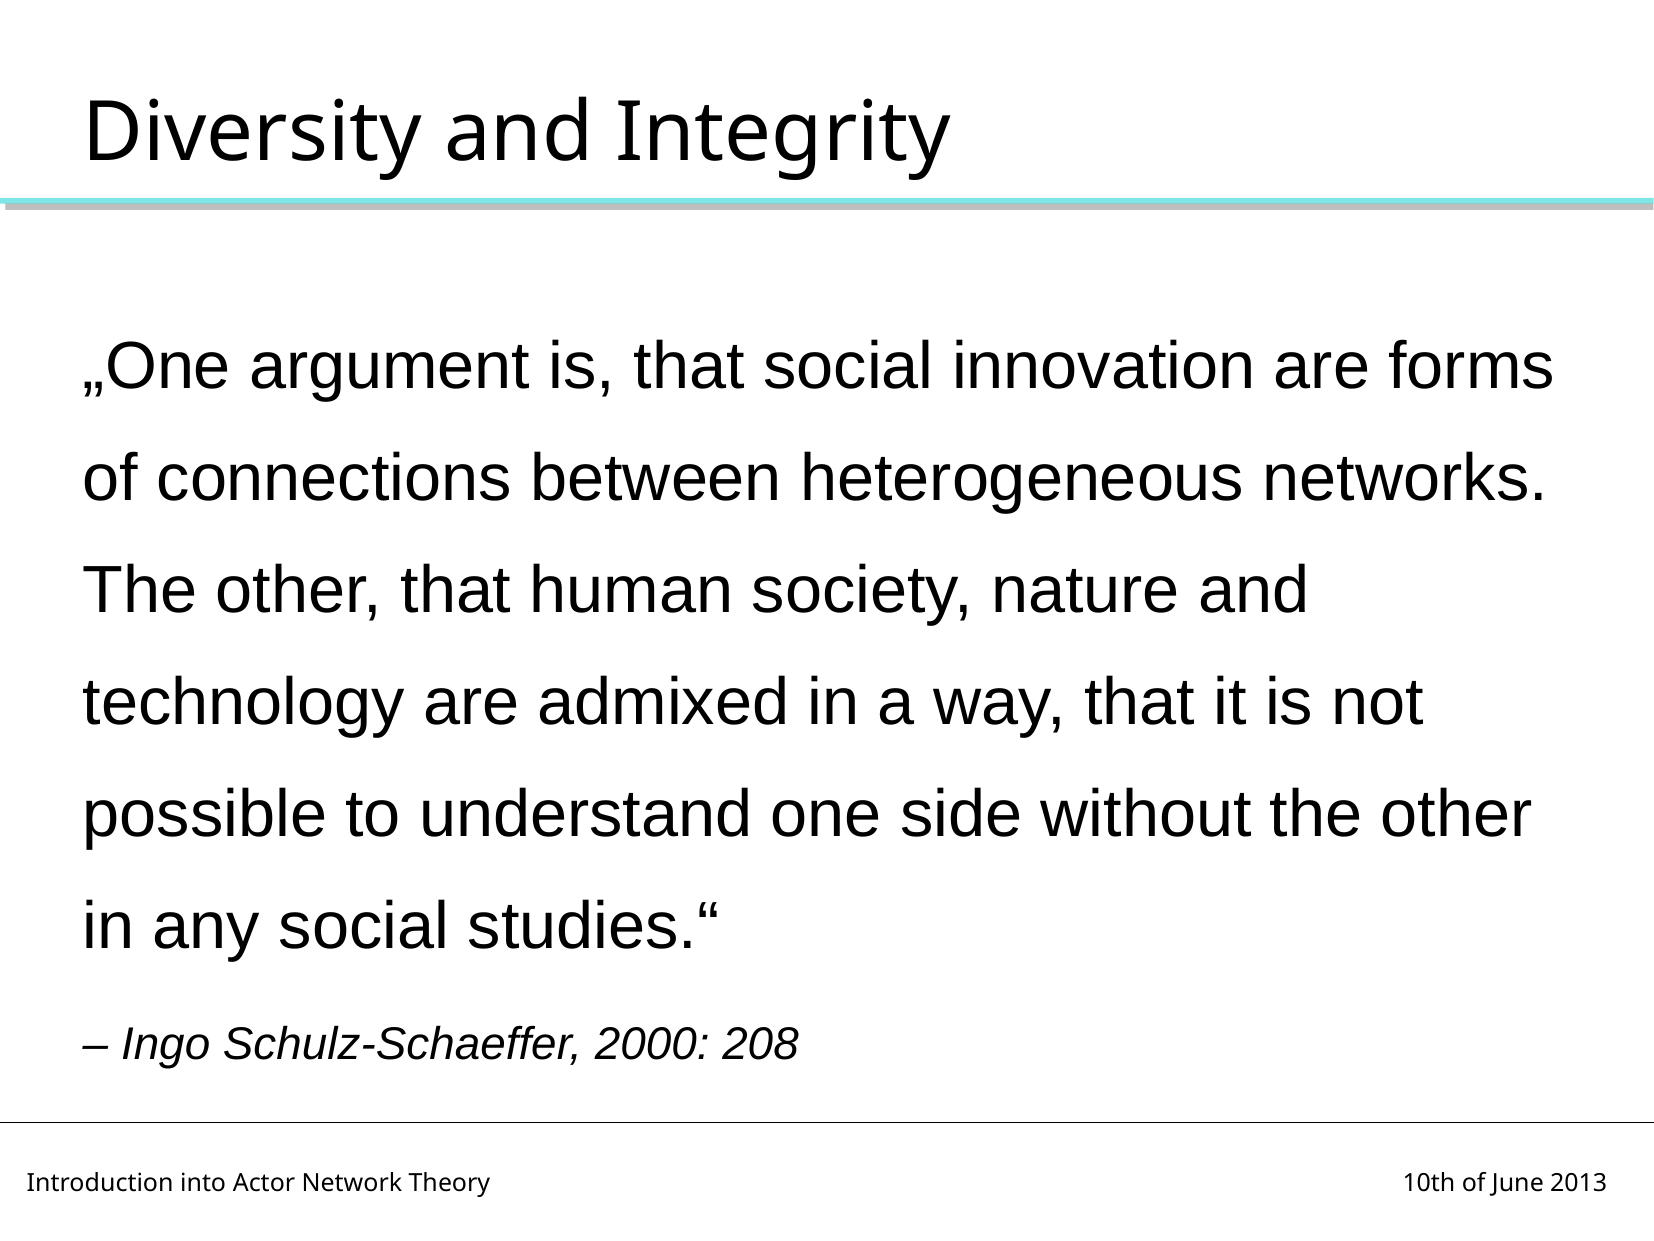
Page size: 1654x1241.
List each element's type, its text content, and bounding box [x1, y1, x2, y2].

title Diversity and Integrity [82, 81, 1571, 175]
list „One argument is, that social innovation are forms of connections between heterogeneous networks. The other, that human society, nature and technology are admixed in a way, that it is not possible to understand one side without the other in any social studies.“ – Ingo Schulz-Schaeffer, 2000: 208 [82, 290, 1571, 1109]
text_box 10th of June 2013 [1387, 1157, 1636, 1201]
text_box Introduction into Actor Network Theory [11, 1157, 615, 1201]
